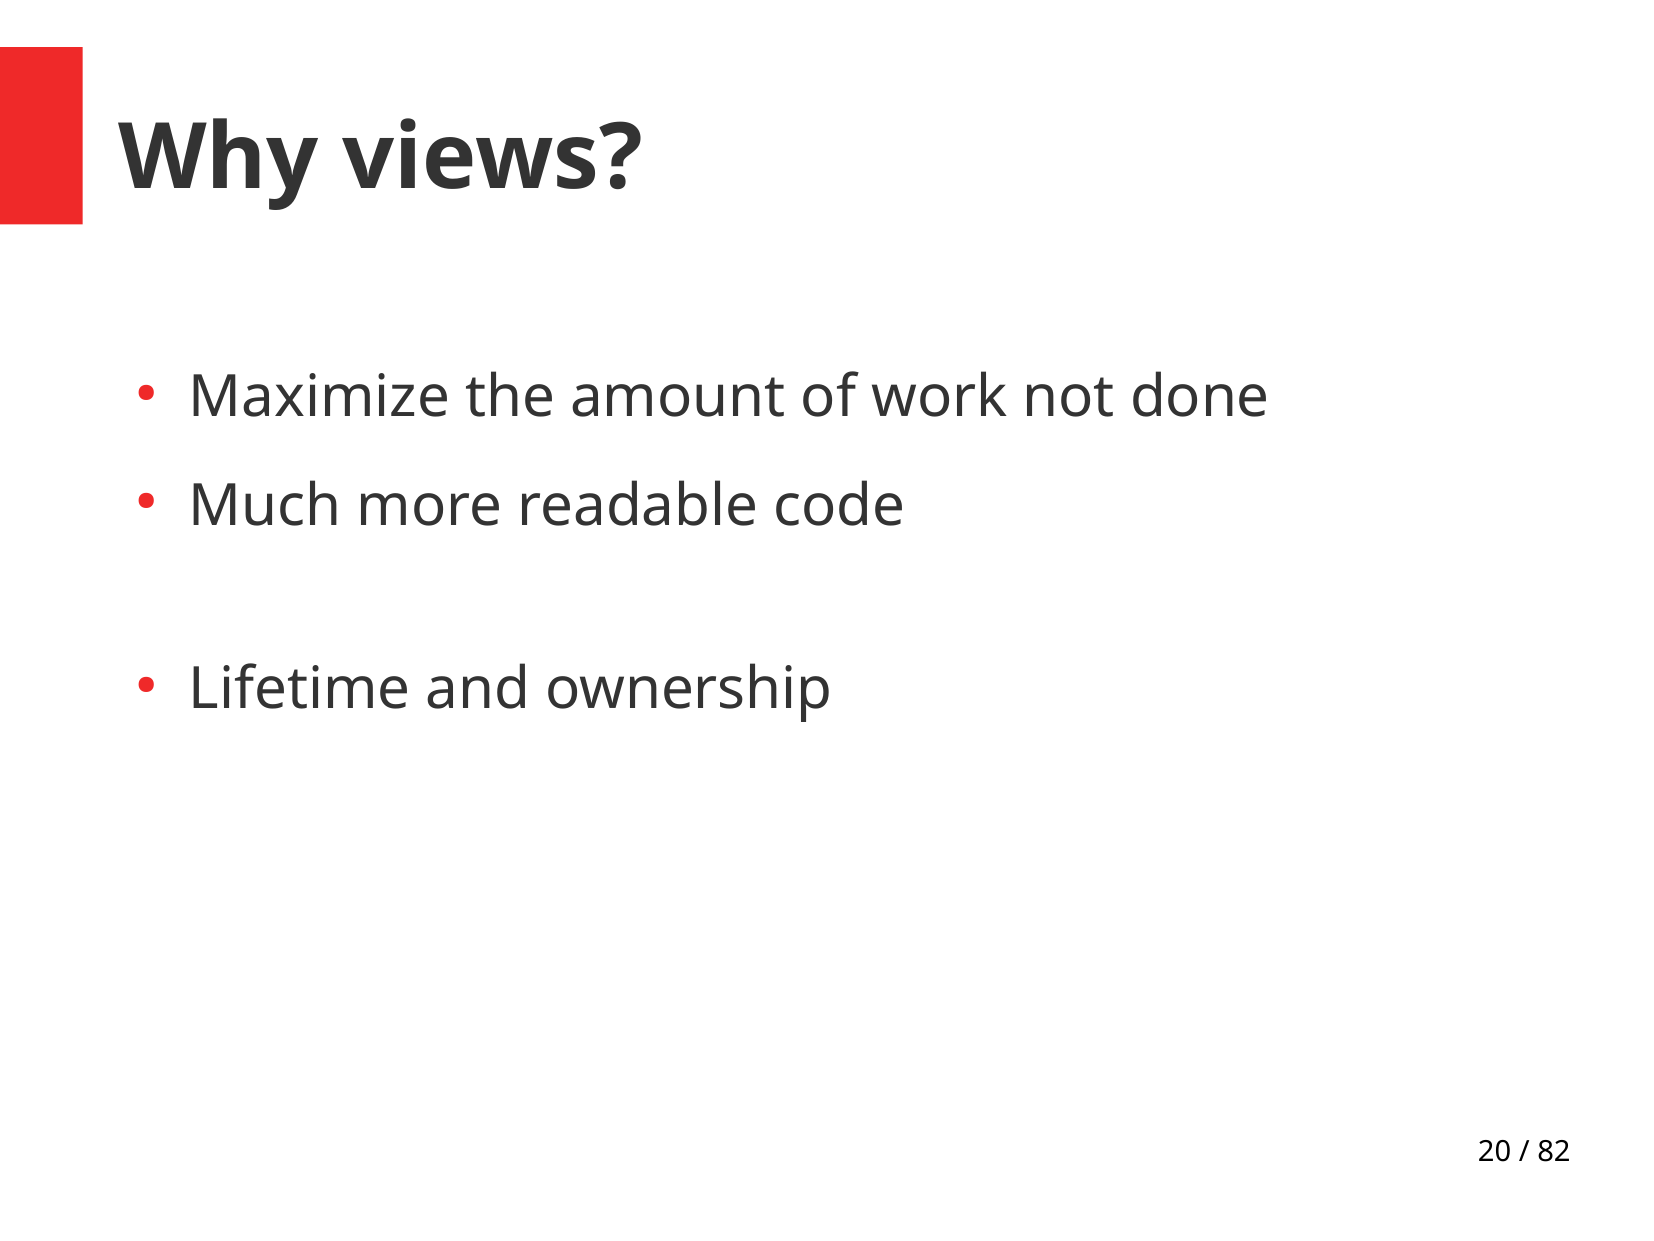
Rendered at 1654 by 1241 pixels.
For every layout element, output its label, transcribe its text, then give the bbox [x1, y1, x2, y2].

list Maximize the amount of work not done Much more readable code Lifetime and ownership [118, 354, 1536, 1074]
title Why views? [118, 49, 1571, 257]
